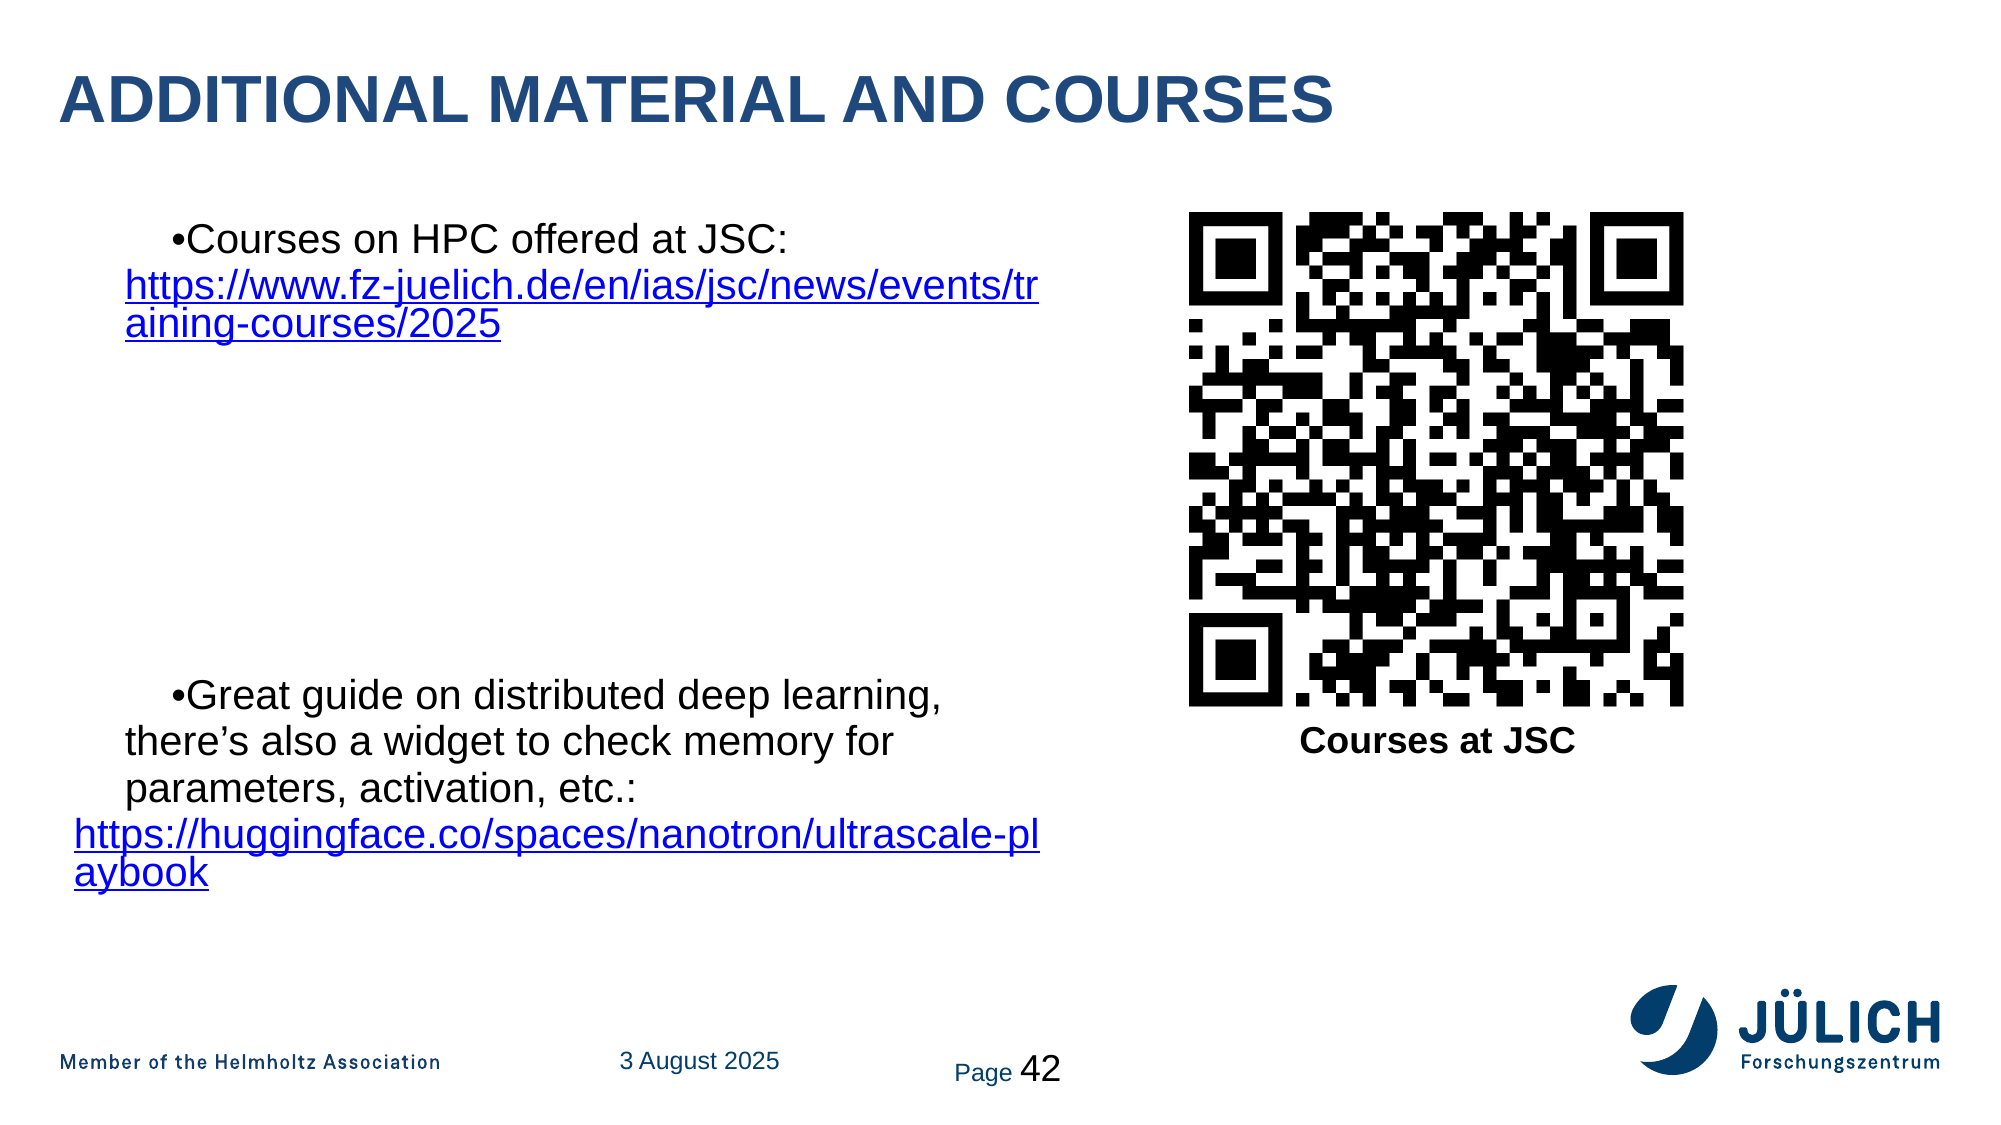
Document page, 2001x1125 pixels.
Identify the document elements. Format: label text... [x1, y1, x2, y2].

title Additional Material and courses [59, 53, 1938, 238]
text_box 3 August 2025 [619, 1047, 911, 1084]
picture [1162, 185, 1710, 733]
text_box Page [954, 1047, 1073, 1084]
text_box Courses on HPC offered at JSC: https://www.fz-juelich.de/en/ias/jsc/news/events/training-courses/2025 Great guide on distributed deep learning, there’s also a widget to check memory for parameters, activation, etc.: https://huggingface.co/spaces/nanotron/ultrascale-playbook [59, 208, 1076, 1044]
text_box Courses at JSC [1284, 712, 1620, 773]
